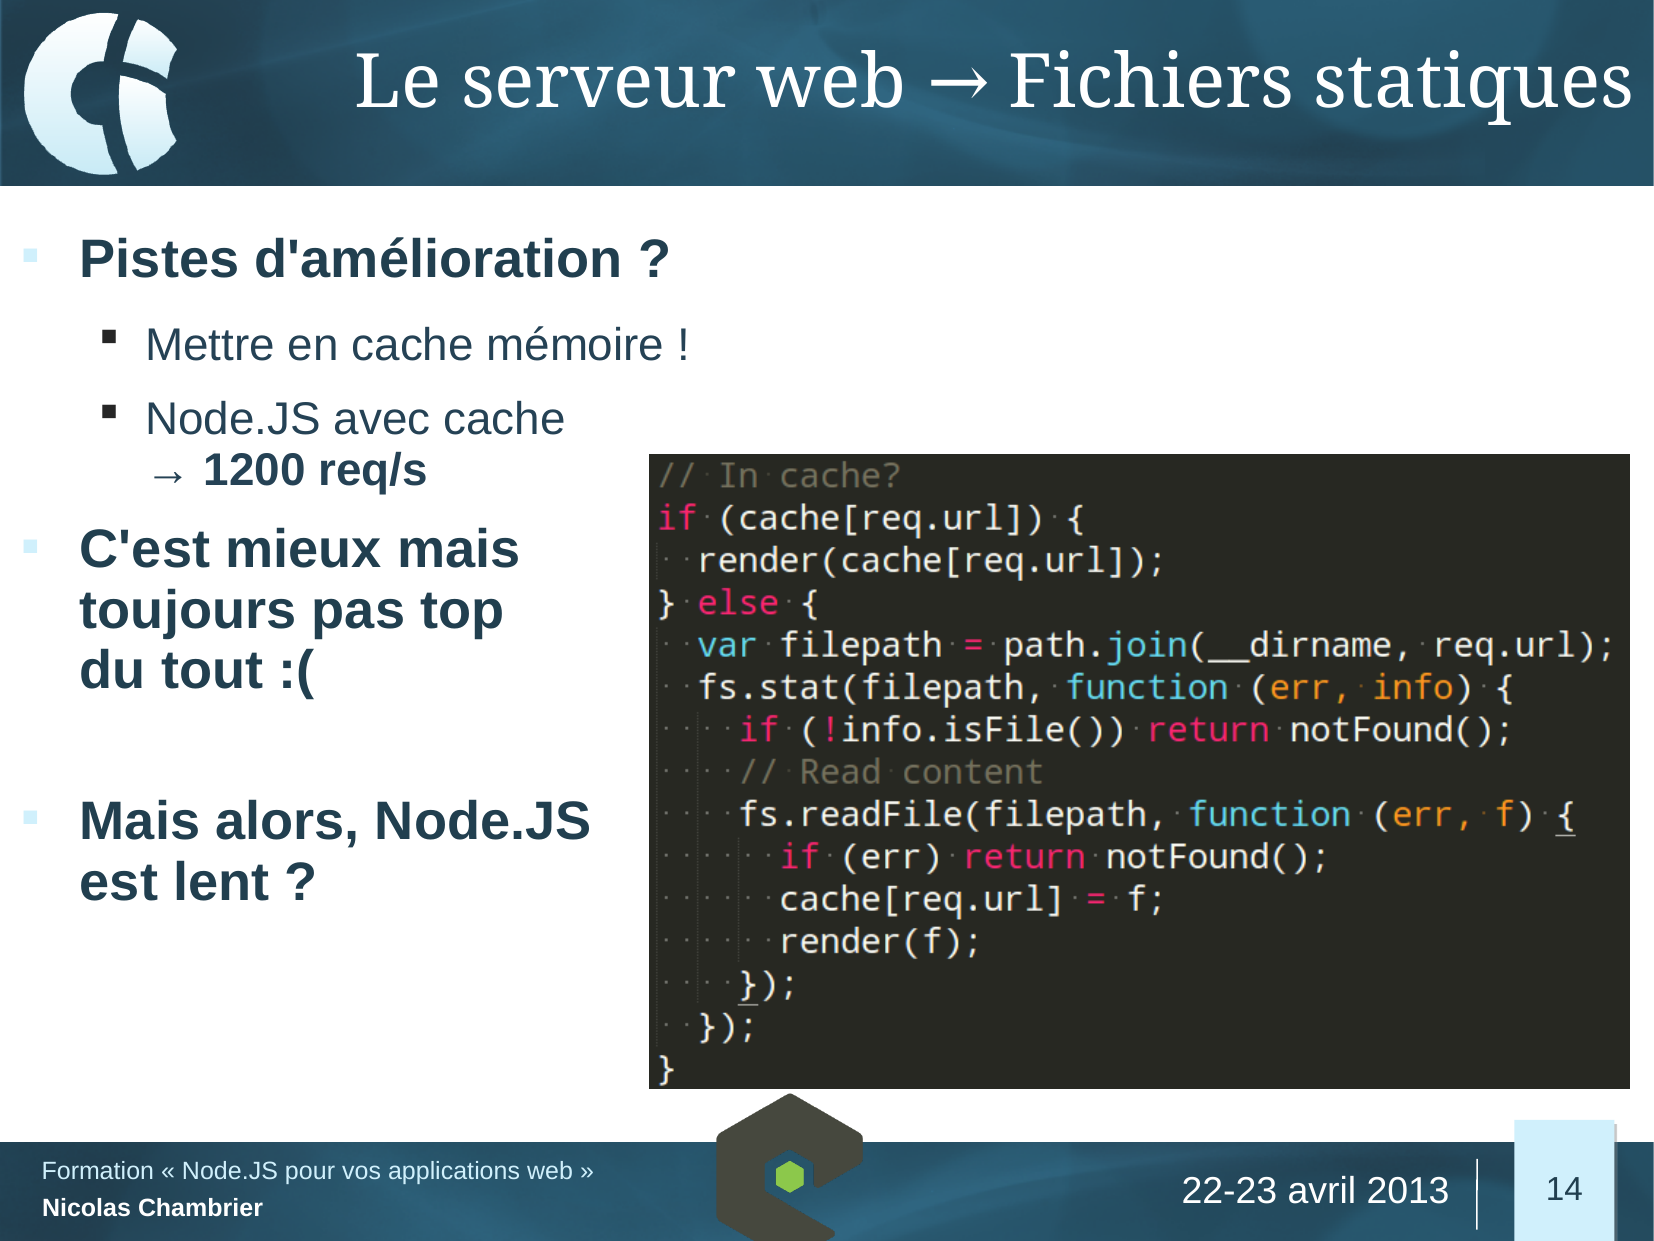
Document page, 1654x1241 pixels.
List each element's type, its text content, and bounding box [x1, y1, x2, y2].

list Pistes d'amélioration ? Mettre en cache mémoire ! Node.JS avec cache → 1200 req/s C'est mieux mais toujours pas top du tout :( Mais alors, Node.JS est lent ? [23, 224, 1619, 1108]
picture [649, 454, 1630, 1089]
picture [716, 1108, 863, 1241]
picture [0, 0, 221, 187]
title Le serveur web → Fichiers statiques [226, 0, 1654, 187]
